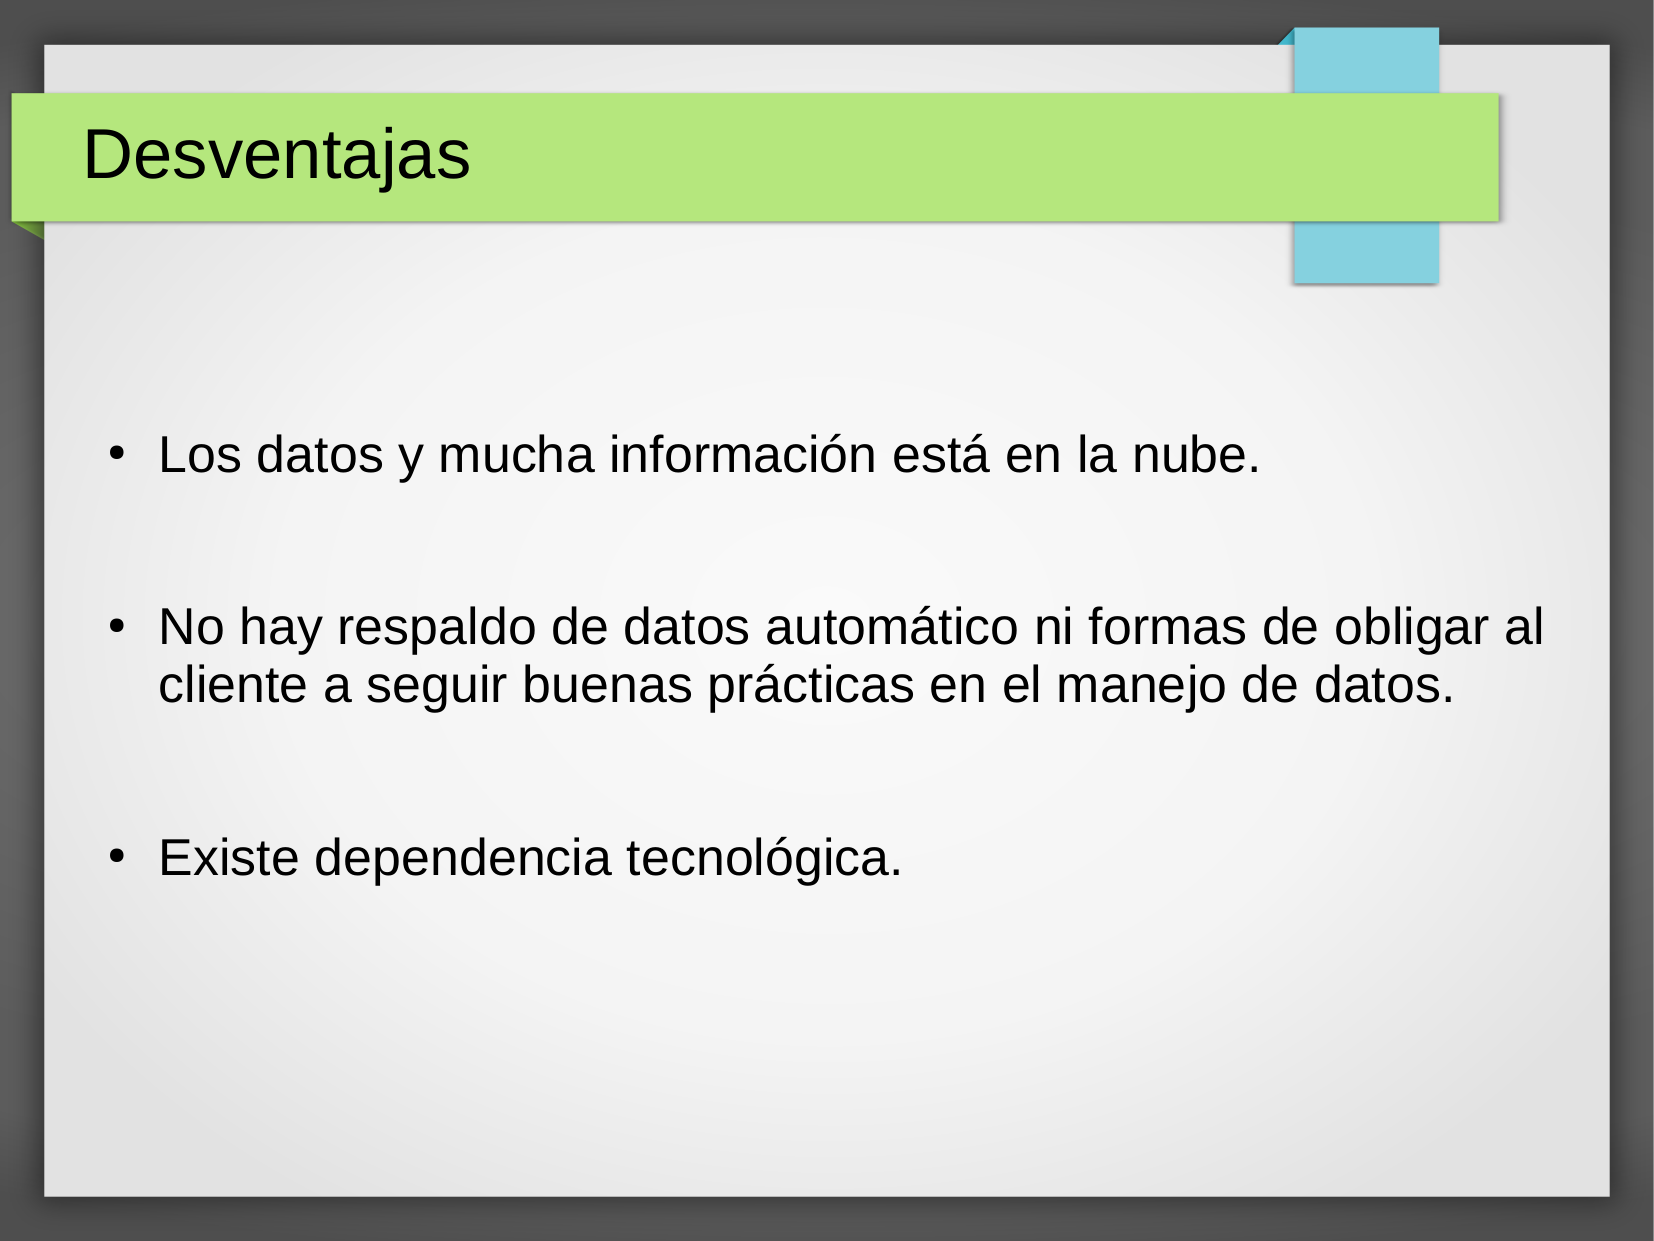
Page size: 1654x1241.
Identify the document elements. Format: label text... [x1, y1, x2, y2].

picture [0, 0, 1654, 1241]
list Los datos y mucha información está en la nube. No hay respaldo de datos automático ni formas de obligar al cliente a seguir buenas prácticas en el manejo de datos. Existe dependencia tecnológica. [90, 425, 1563, 925]
title Desventajas [82, 94, 1264, 213]
